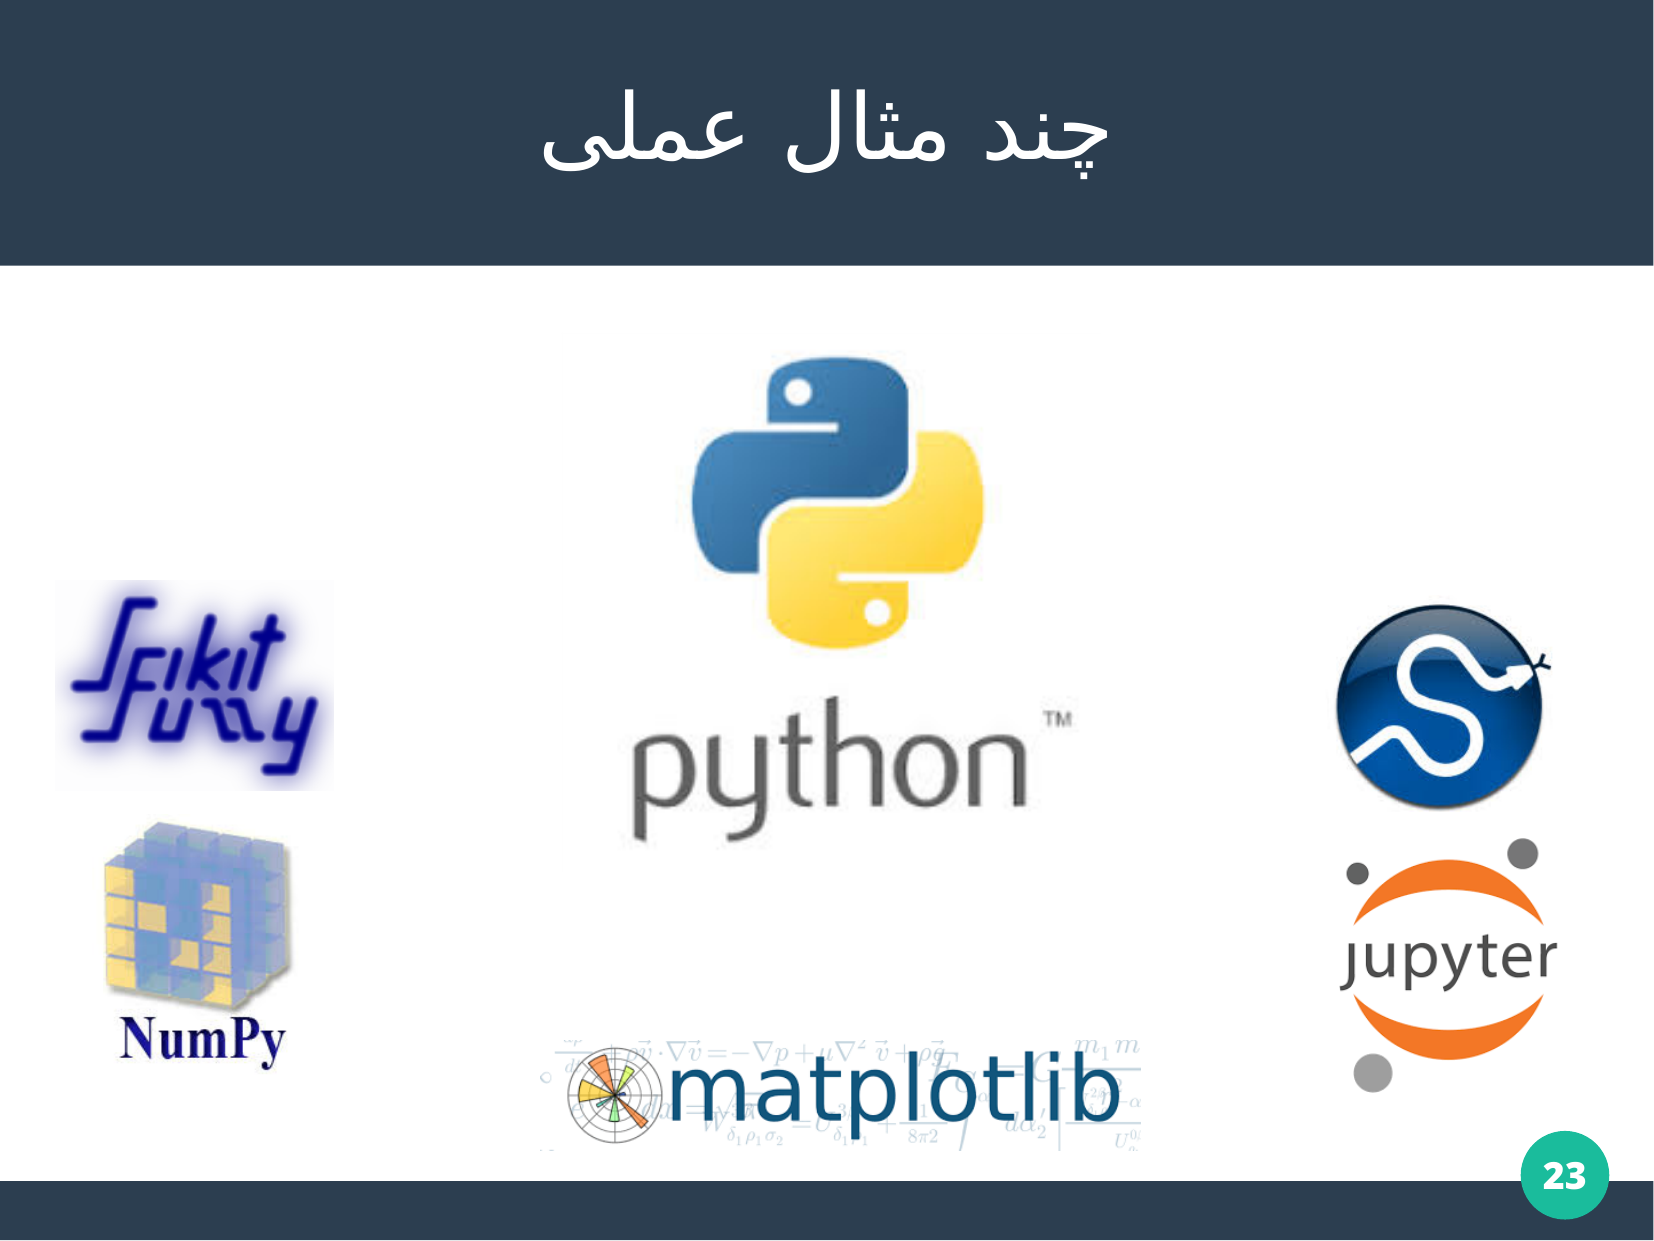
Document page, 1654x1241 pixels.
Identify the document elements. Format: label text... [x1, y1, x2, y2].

picture [1316, 585, 1573, 826]
picture [561, 332, 1101, 872]
picture [55, 580, 334, 791]
title چند مثال عملی [59, 49, 1595, 207]
picture [60, 814, 331, 1085]
picture [540, 1040, 1141, 1151]
picture [1337, 835, 1561, 1094]
